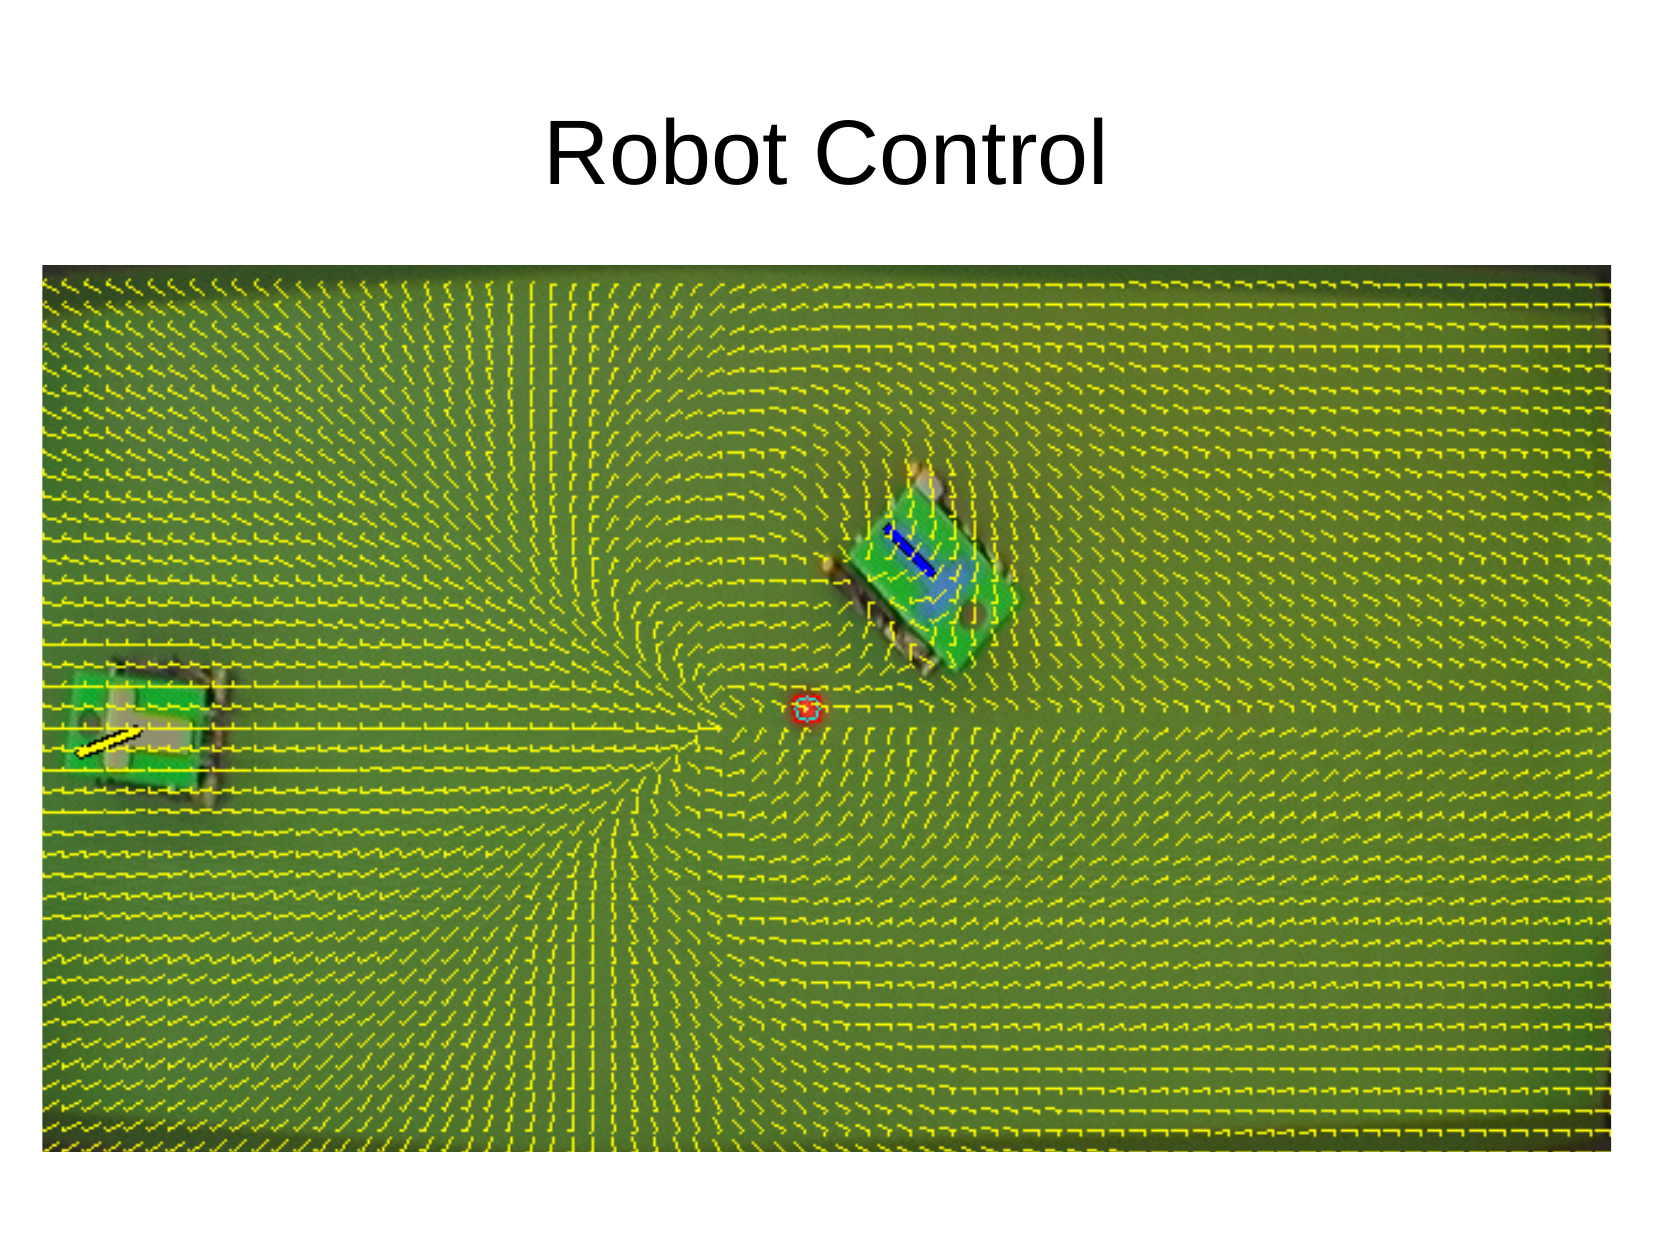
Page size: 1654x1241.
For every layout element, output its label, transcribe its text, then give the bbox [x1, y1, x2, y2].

title Robot Control [82, 49, 1571, 257]
picture [42, 265, 1612, 1152]
